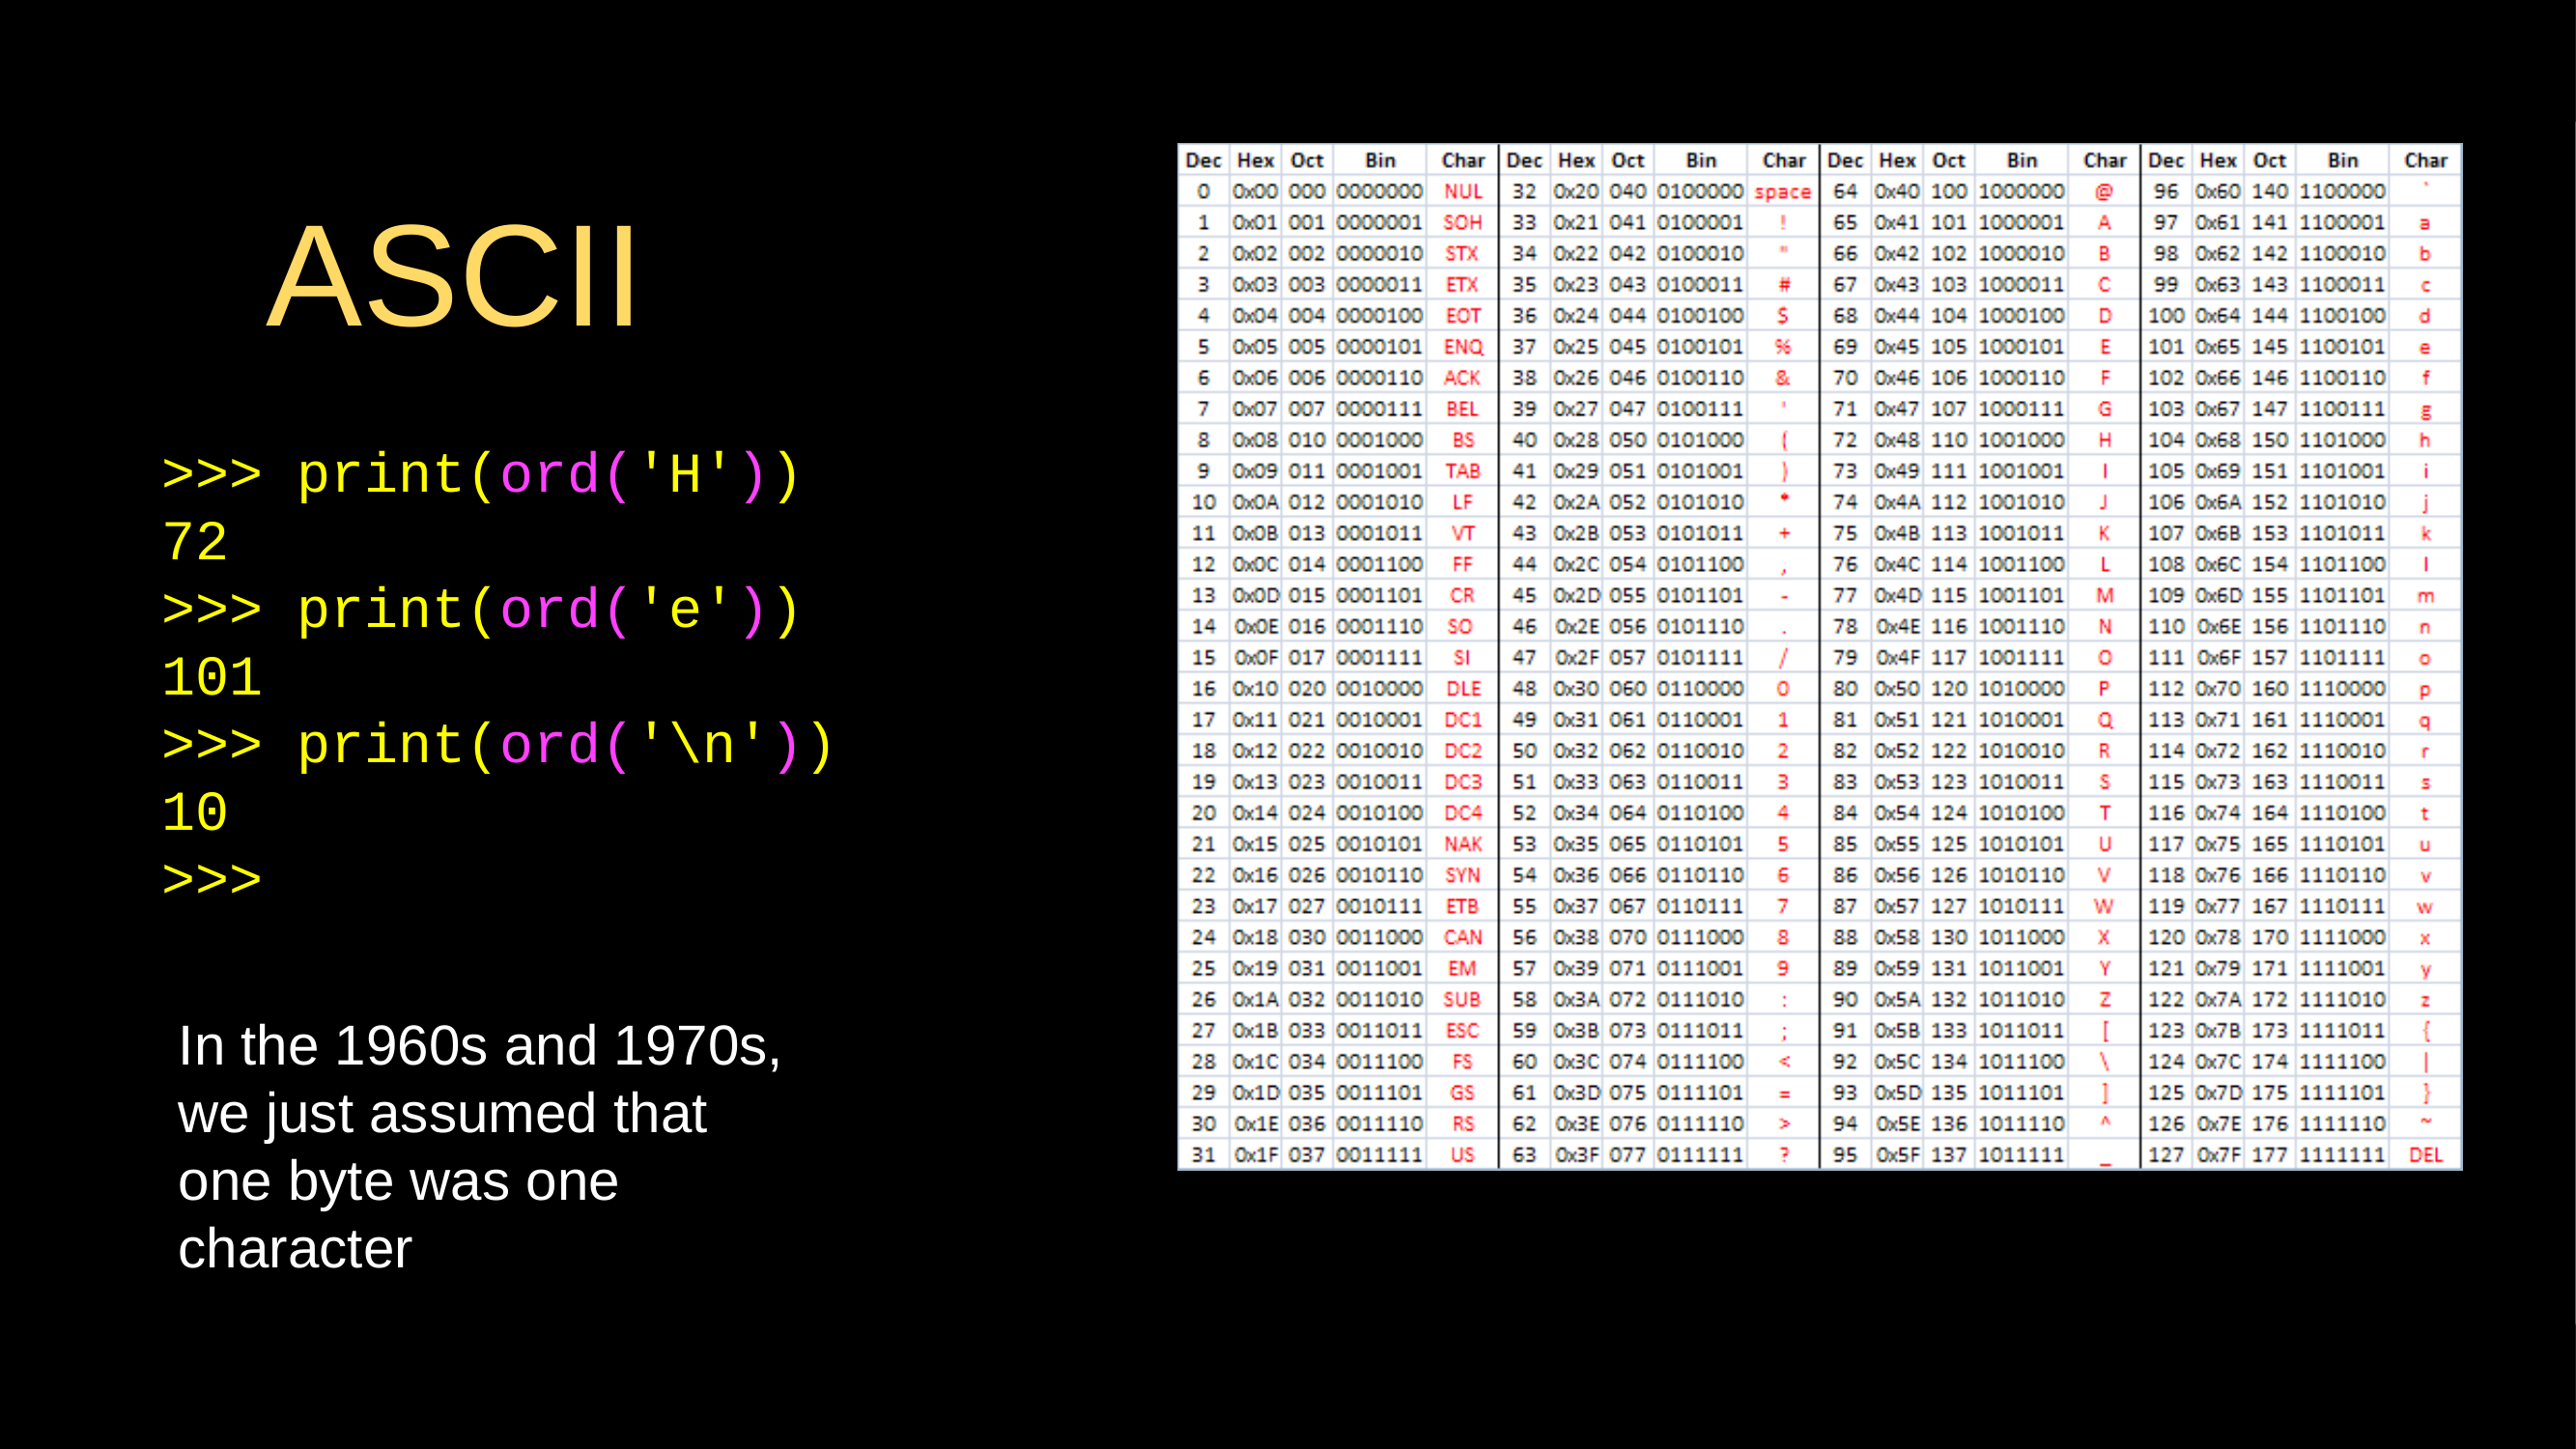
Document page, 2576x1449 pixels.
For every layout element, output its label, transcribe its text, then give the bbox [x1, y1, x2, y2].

title ASCII [183, 133, 728, 403]
text_box In the 1960s and 1970s, we just assumed that one byte was one character [164, 1001, 813, 1287]
picture [1177, 143, 2463, 1171]
text_box >>> print(ord('H')) 72 >>> print(ord('e')) 101 >>> print(ord('\n')) 10 >>> [148, 428, 853, 917]
